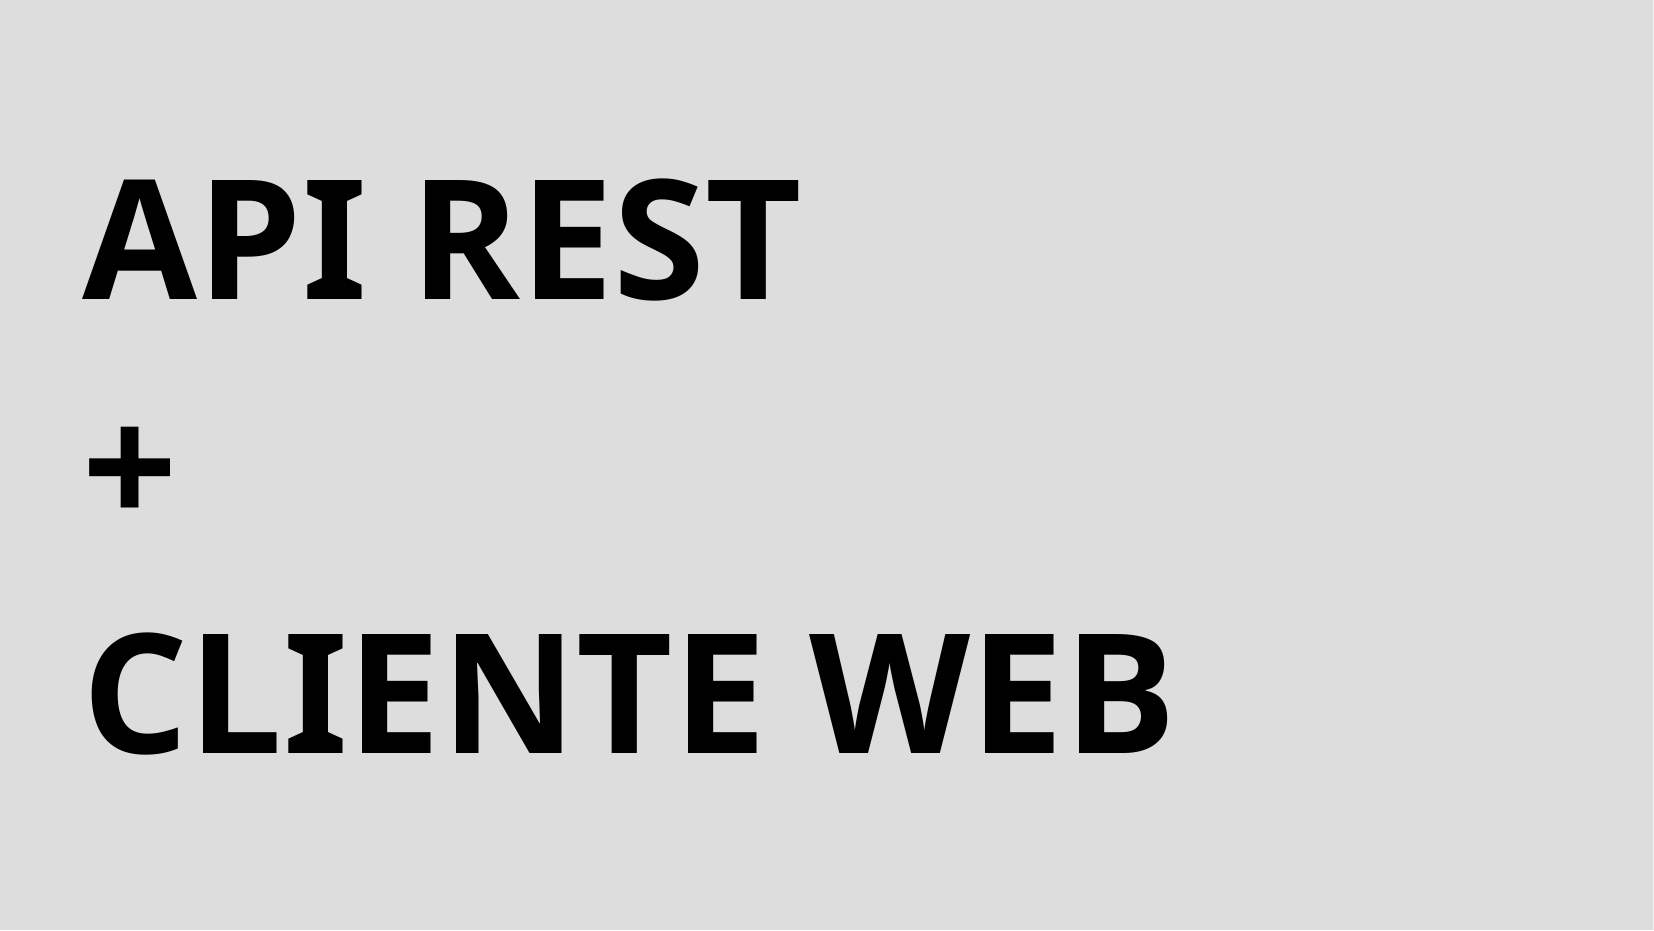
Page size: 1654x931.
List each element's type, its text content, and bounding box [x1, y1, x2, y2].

subtitle API REST + CLIENTE WEB [82, 37, 1571, 886]
